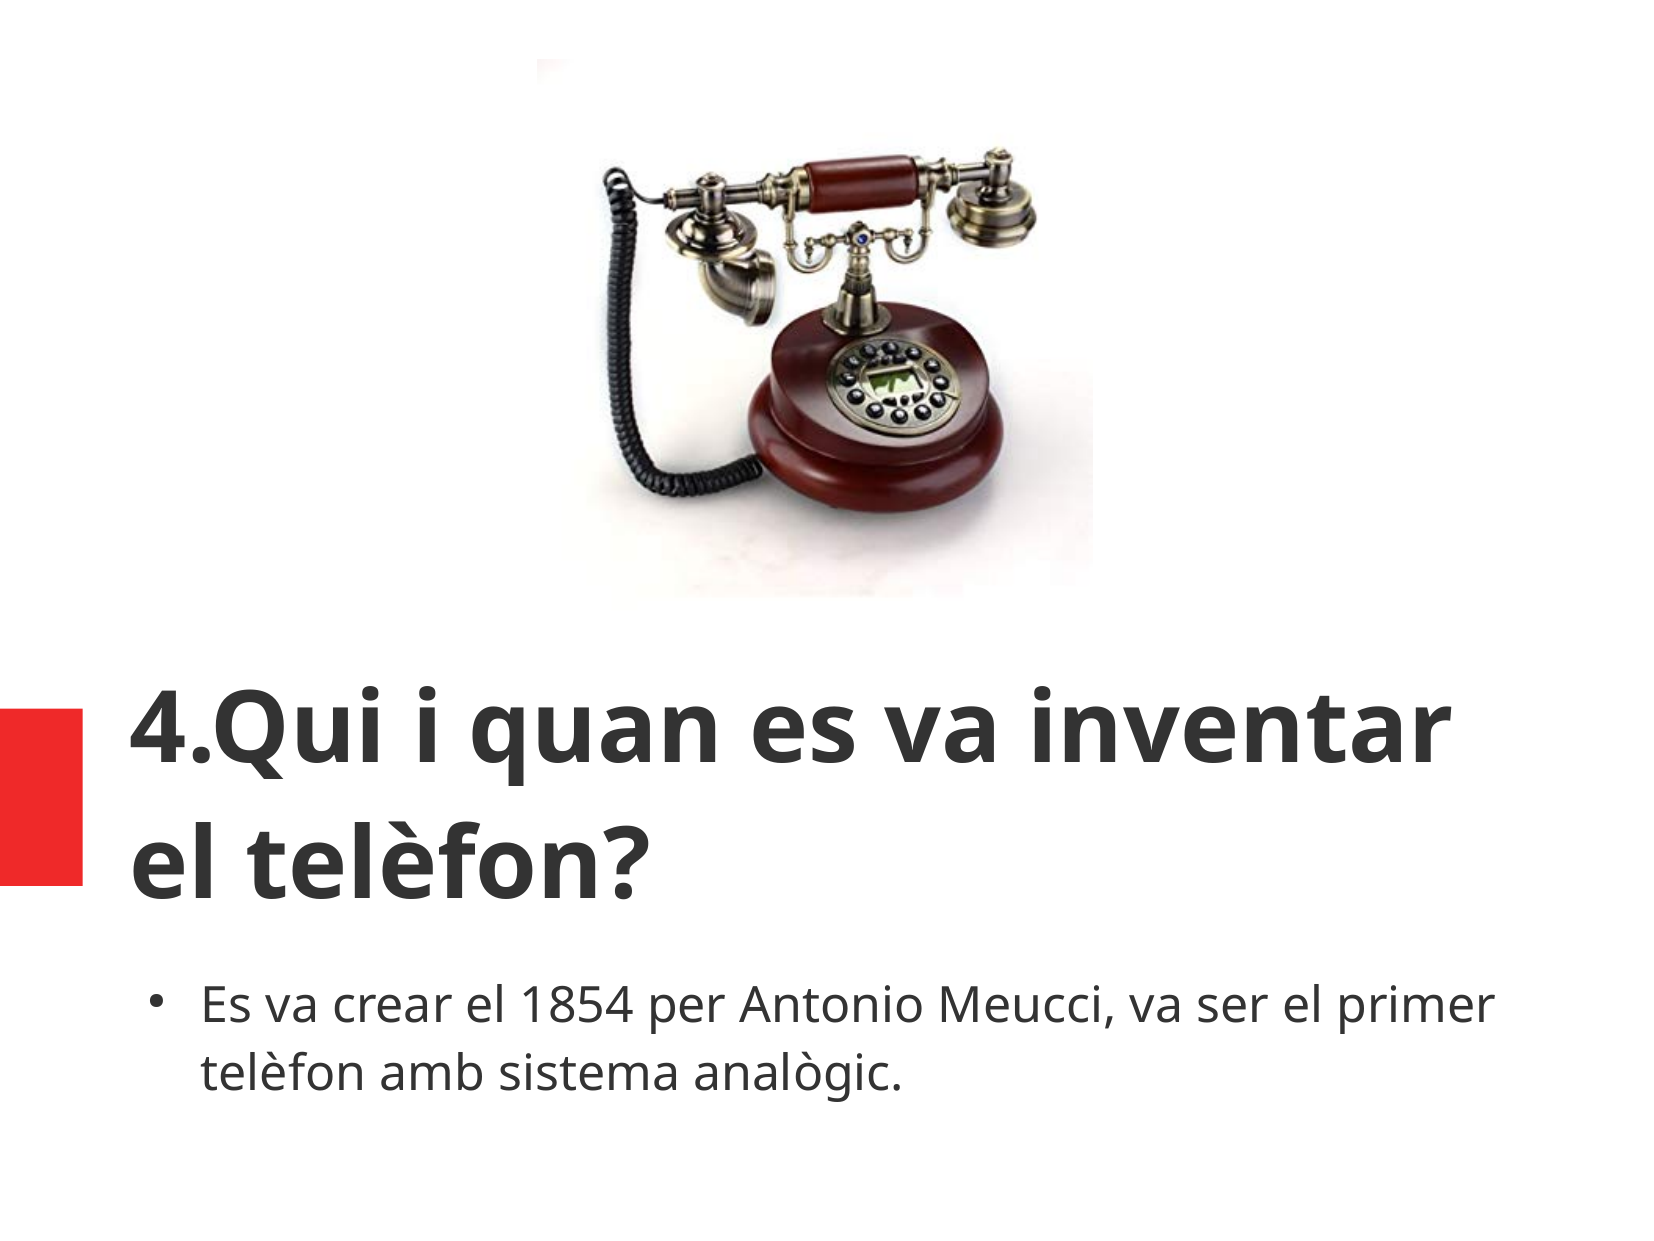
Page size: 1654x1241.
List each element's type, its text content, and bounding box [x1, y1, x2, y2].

picture [537, 59, 1093, 615]
title 4.Qui i quan es va inventar el telèfon? [129, 673, 1536, 910]
list Es va crear el 1854 per Antonio Meucci, va ser el primer telèfon amb sistema analògic. [129, 968, 1536, 1130]
